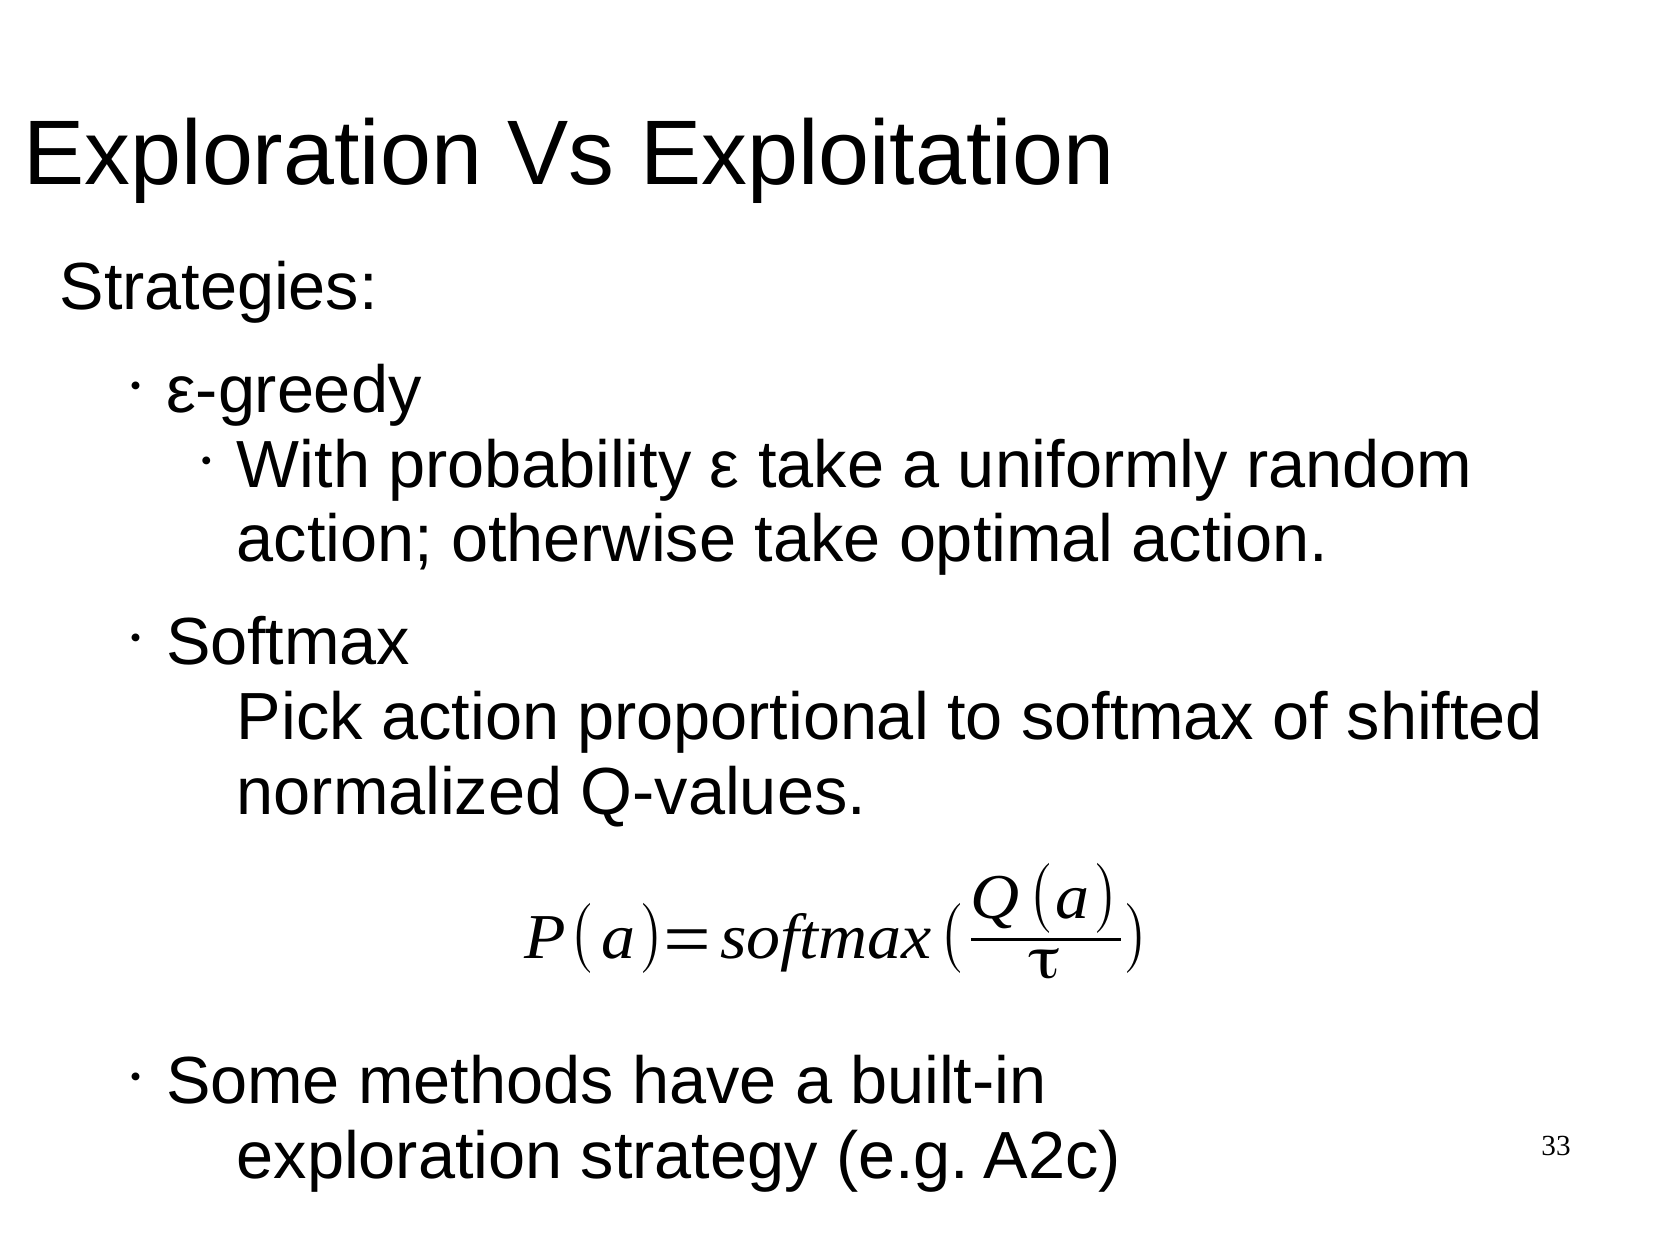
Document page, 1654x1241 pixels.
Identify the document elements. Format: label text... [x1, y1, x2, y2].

text_box Strategies: ε-greedy With probability ε take a uniformly random action; otherwise take optimal action. Softmax Pick action proportional to softmax of shifted normalized Q-values. Some methods have a built-in exploration strategy (e.g. A2c) [45, 166, 1606, 1202]
title Exploration Vs Exploitation [23, 49, 1512, 257]
chart [503, 858, 1165, 982]
